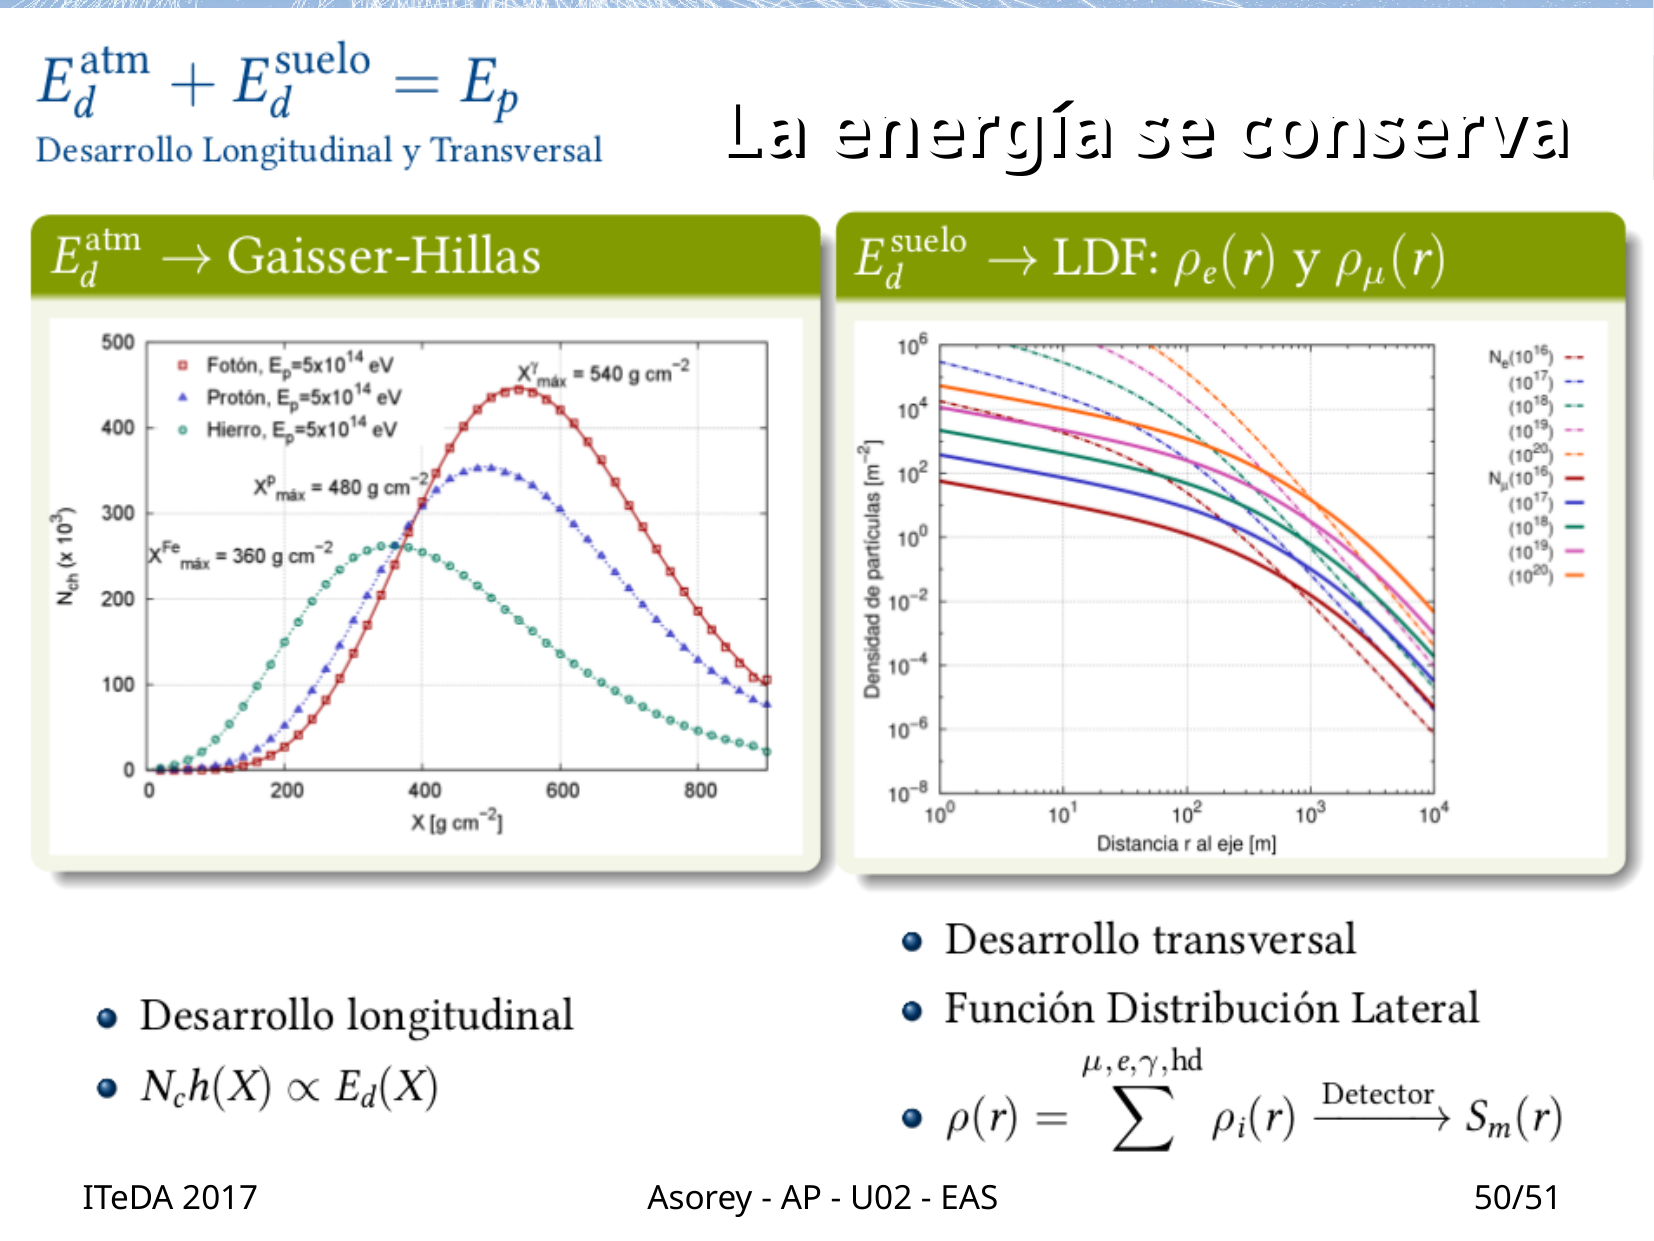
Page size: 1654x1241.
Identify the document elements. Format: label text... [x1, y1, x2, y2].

picture [0, 0, 1654, 1158]
title La energía se conserva [82, 49, 1571, 201]
